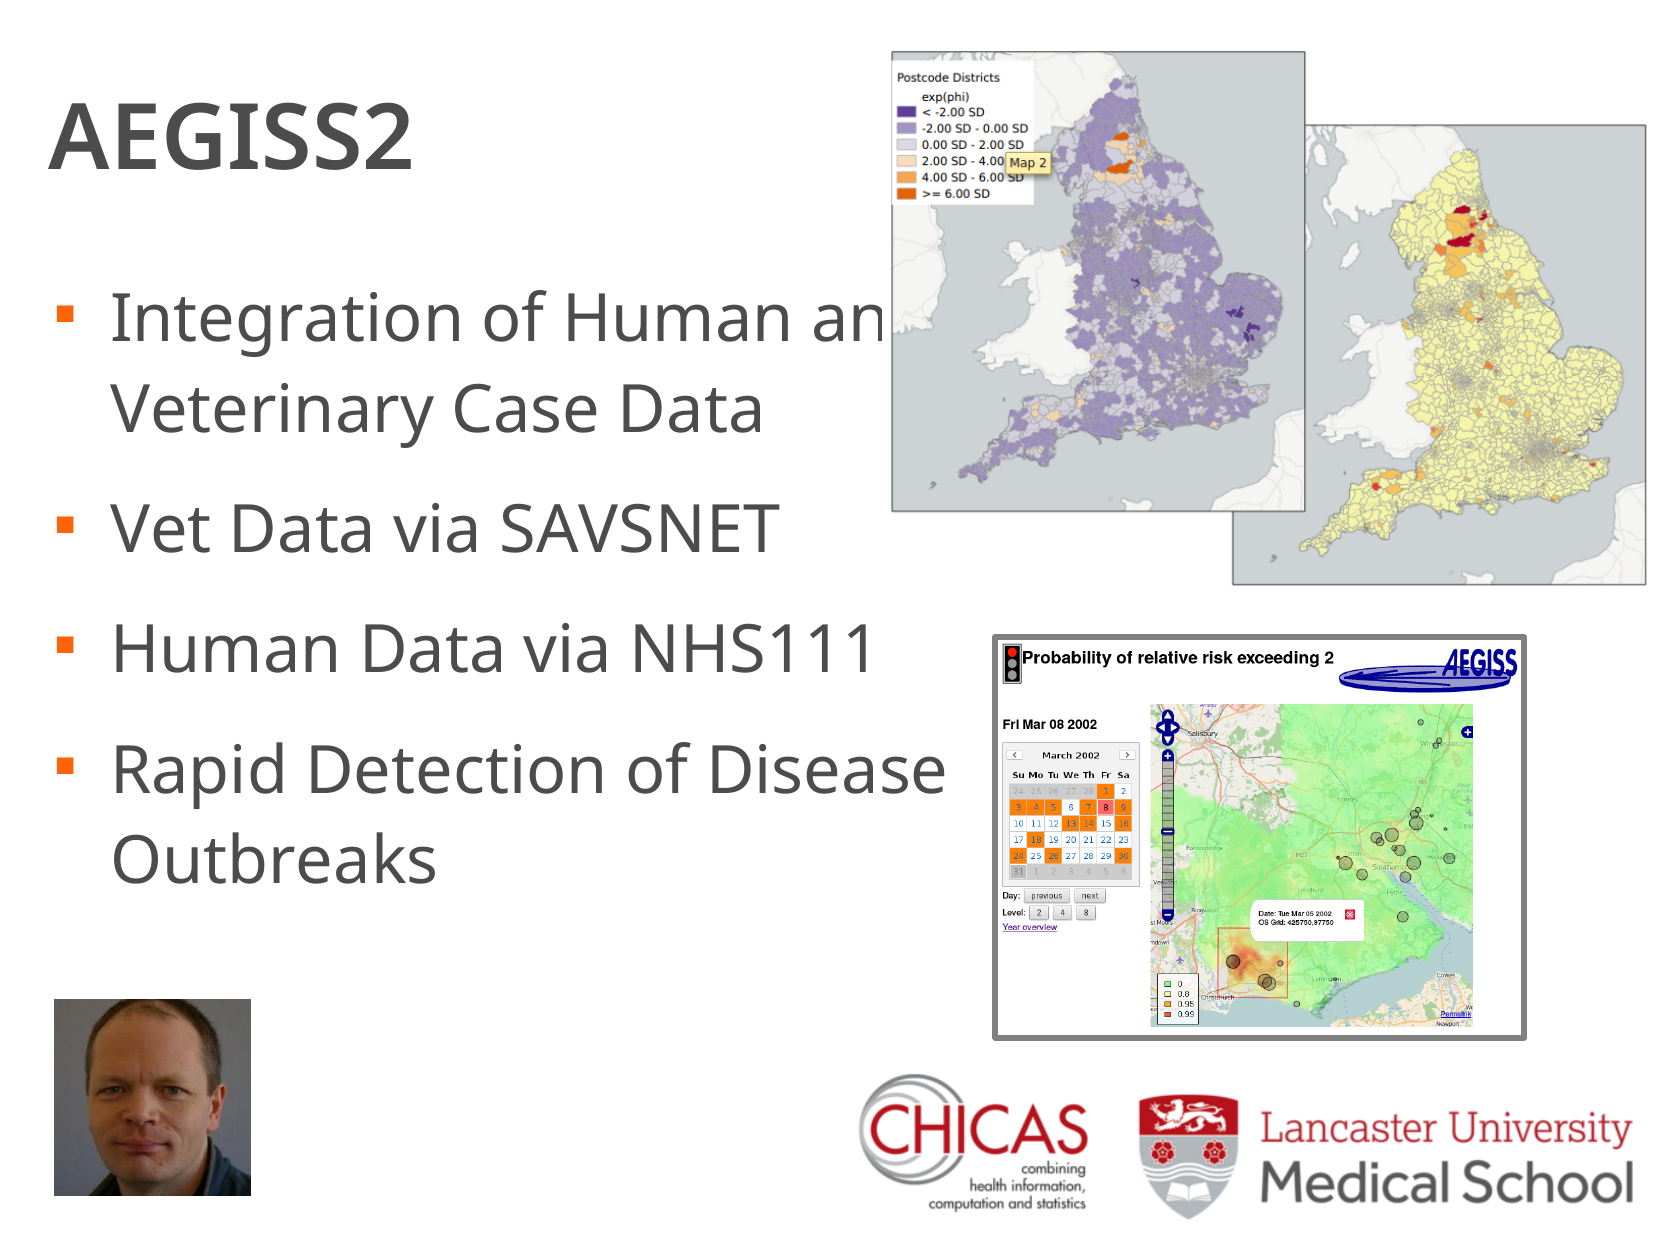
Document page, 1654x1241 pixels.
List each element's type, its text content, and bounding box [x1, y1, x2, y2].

picture [54, 4, 1654, 1241]
title AEGISS2 [48, 62, 882, 206]
list Integration of Human and Veterinary Case Data Vet Data via SAVSNET Human Data via NHS111 Rapid Detection of Disease Outbreaks [39, 270, 968, 938]
